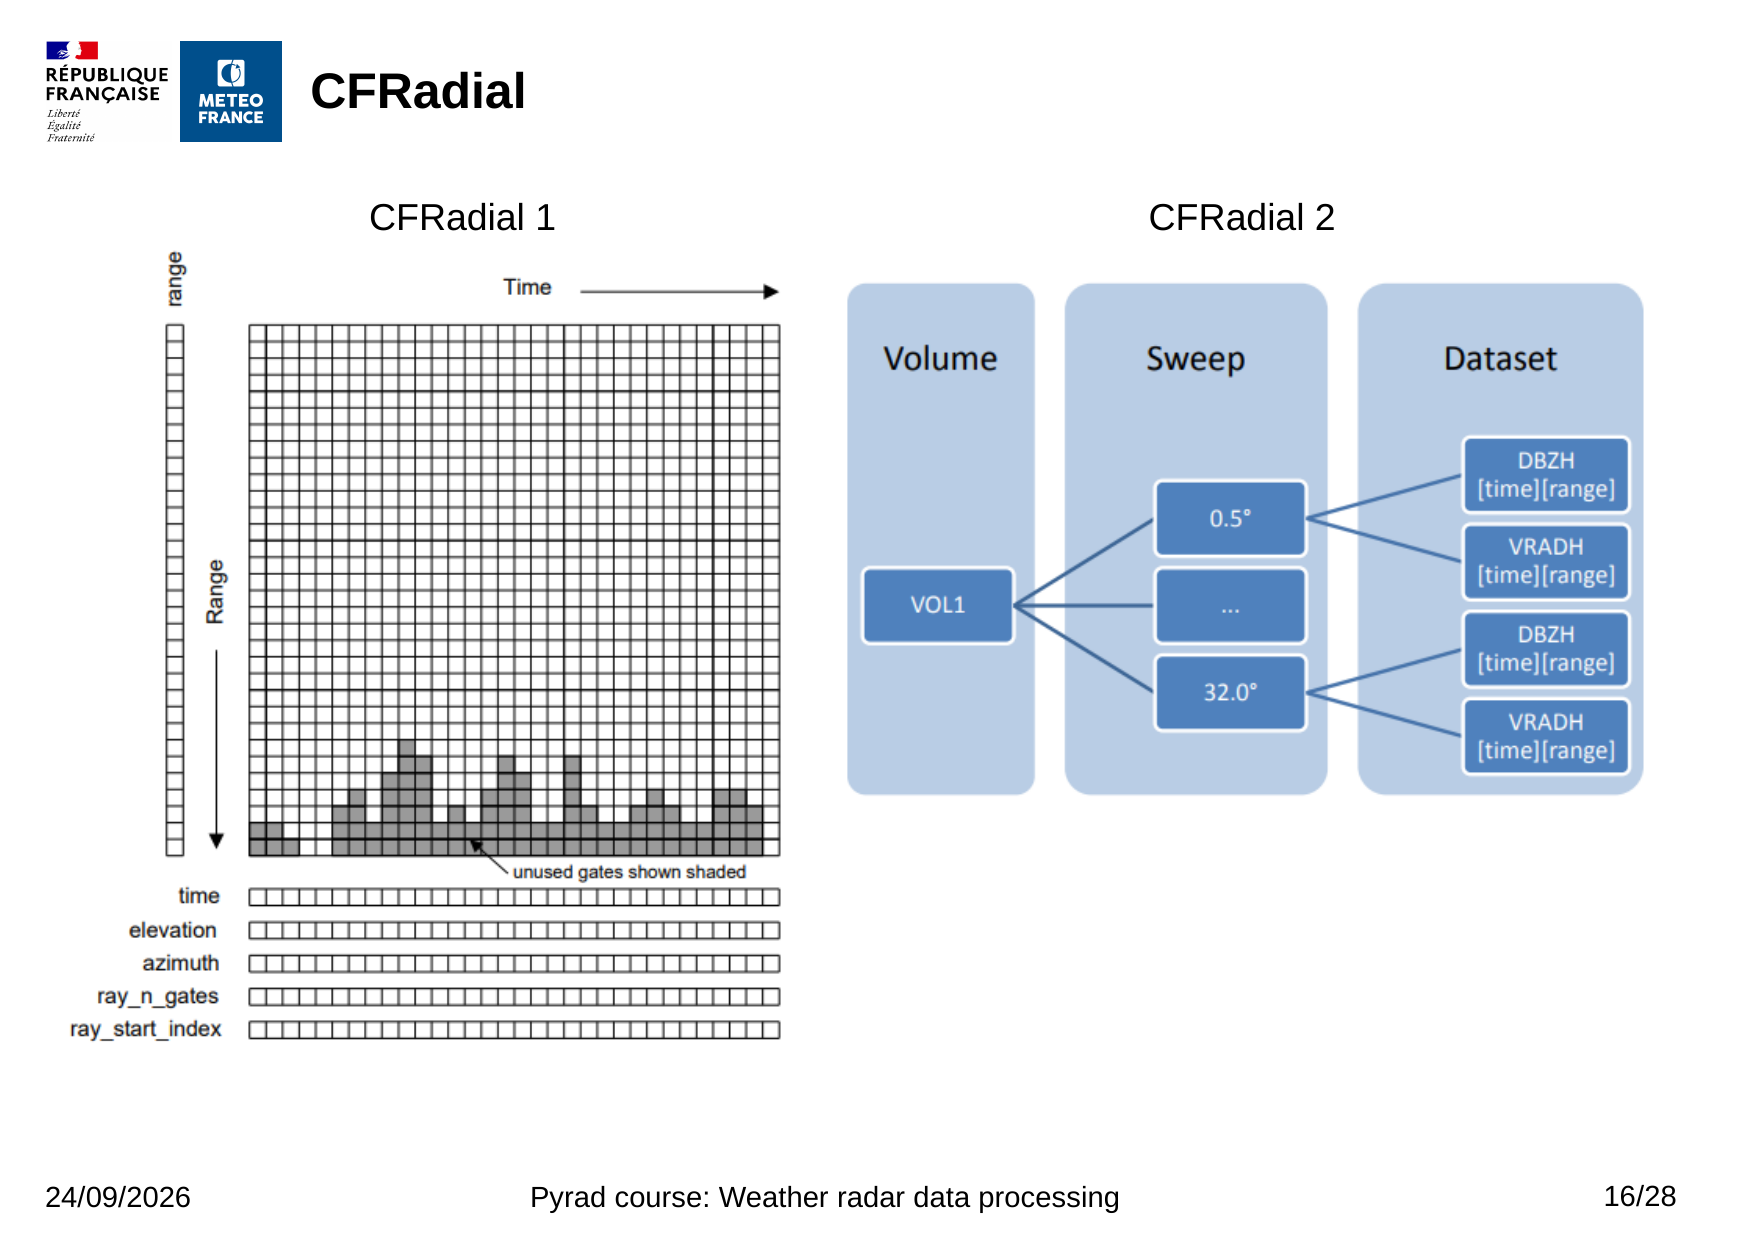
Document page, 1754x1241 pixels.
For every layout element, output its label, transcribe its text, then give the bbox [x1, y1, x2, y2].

picture [61, 248, 798, 1063]
picture [180, 41, 282, 142]
picture [832, 273, 1661, 804]
text_box CFRadial 1 [354, 188, 572, 246]
picture [46, 41, 172, 142]
text_box CFRadial 2 [1133, 188, 1351, 246]
title CFRadial [310, 40, 1697, 142]
